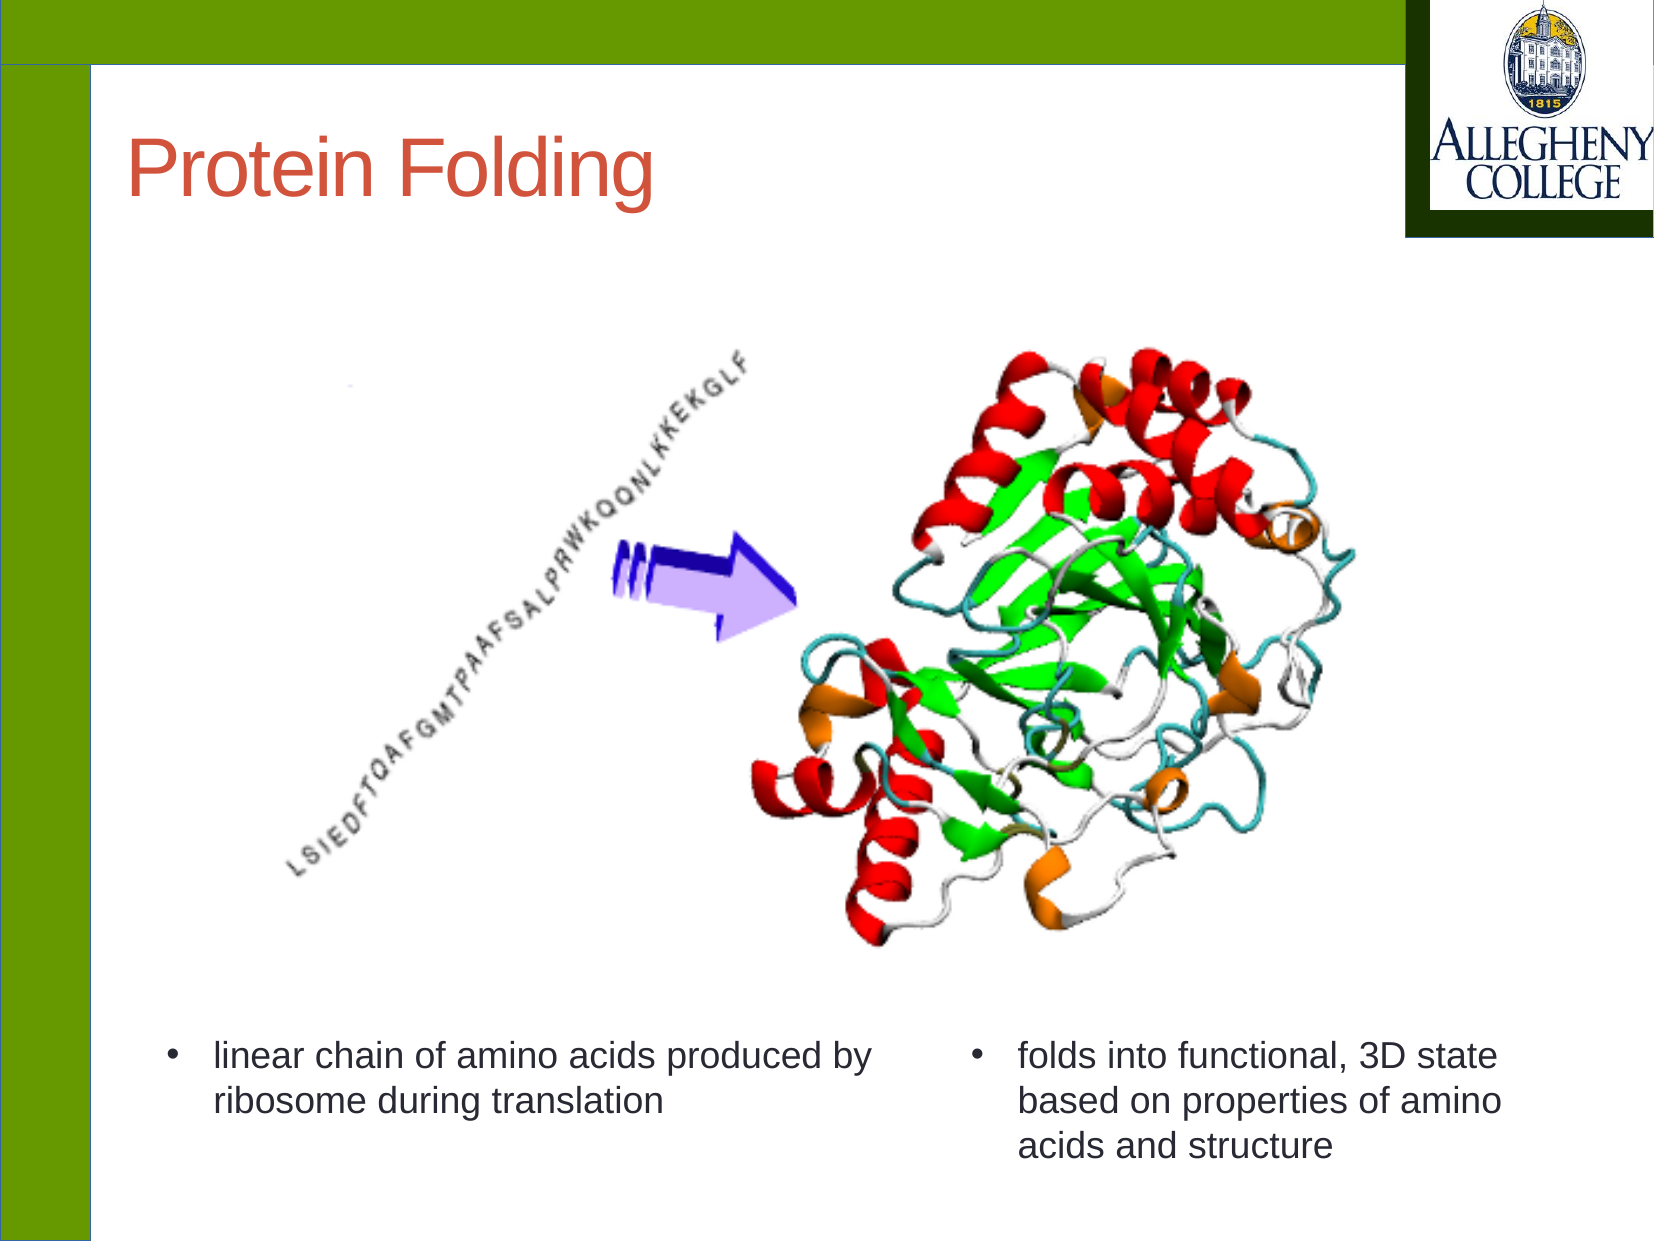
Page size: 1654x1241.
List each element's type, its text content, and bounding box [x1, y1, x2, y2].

text_box folds into functional, 3D state based on properties of amino acids and structure [956, 1023, 1518, 1174]
text_box [0, 0, 1430, 1241]
title Protein Folding [110, 81, 1461, 245]
picture [1430, 0, 1654, 210]
picture [264, 294, 1438, 990]
text_box linear chain of amino acids produced by ribosome during translation [151, 1023, 902, 1129]
text_box [1461, 210, 1654, 238]
